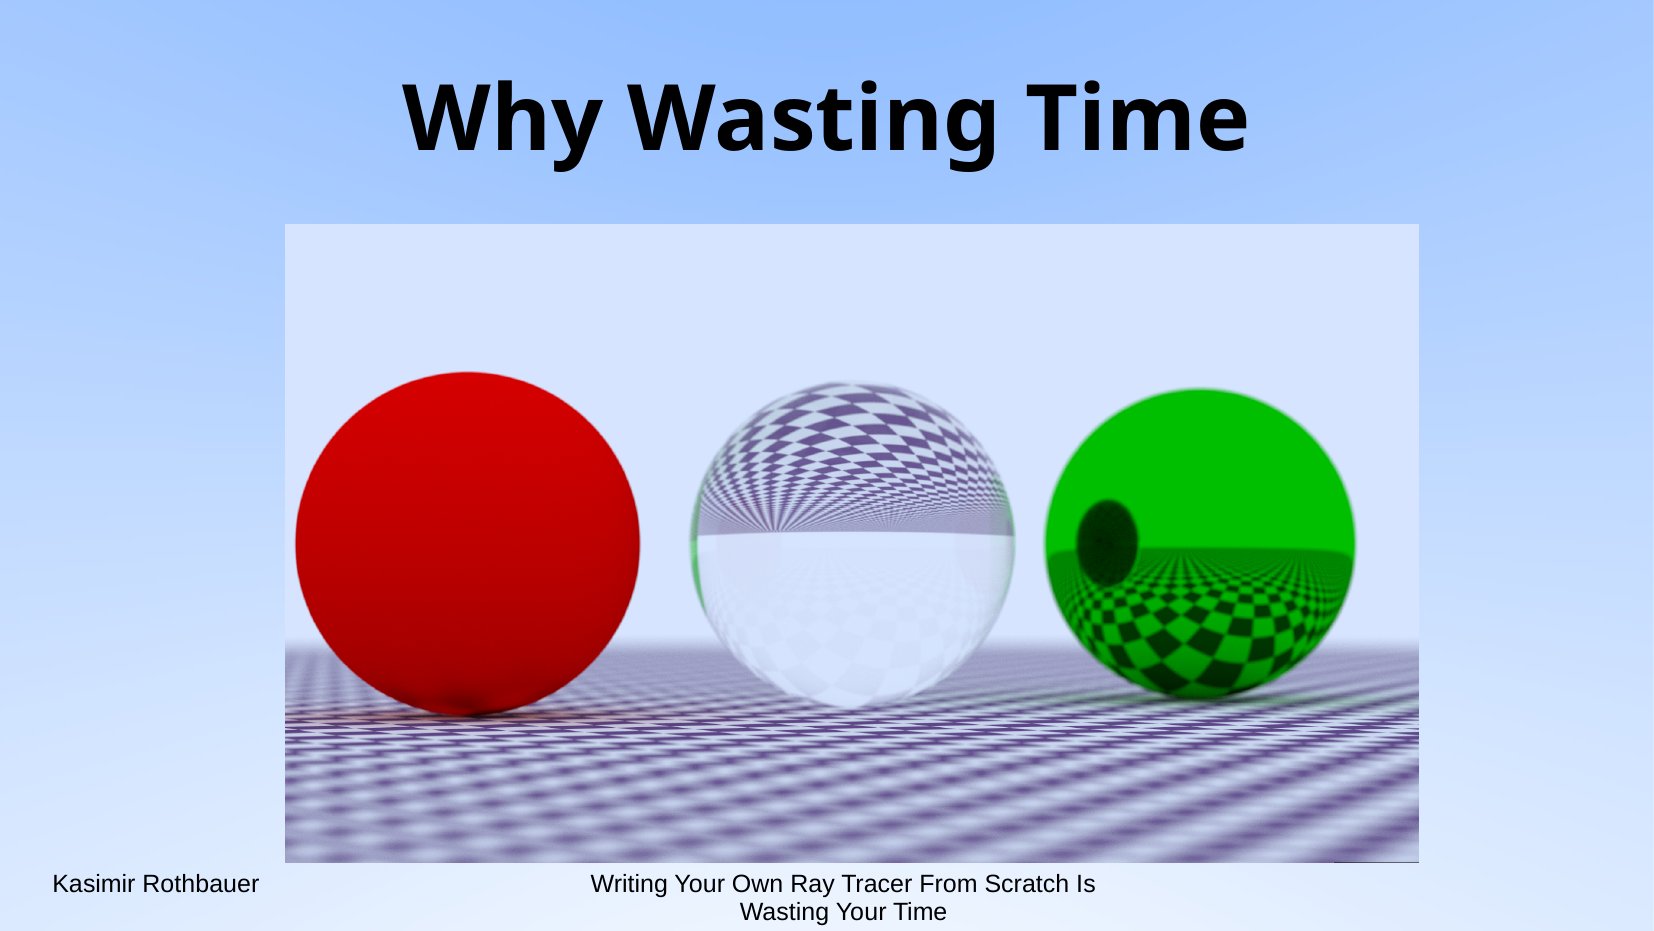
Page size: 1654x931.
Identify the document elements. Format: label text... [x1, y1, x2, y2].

title Why Wasting Time [82, 37, 1571, 193]
text_box Writing Your Own Ray Tracer From Scratch Is Wasting Your Time [562, 862, 1126, 931]
text_box Kasimir Rothbauer [37, 862, 413, 906]
picture [0, 0, 1654, 931]
